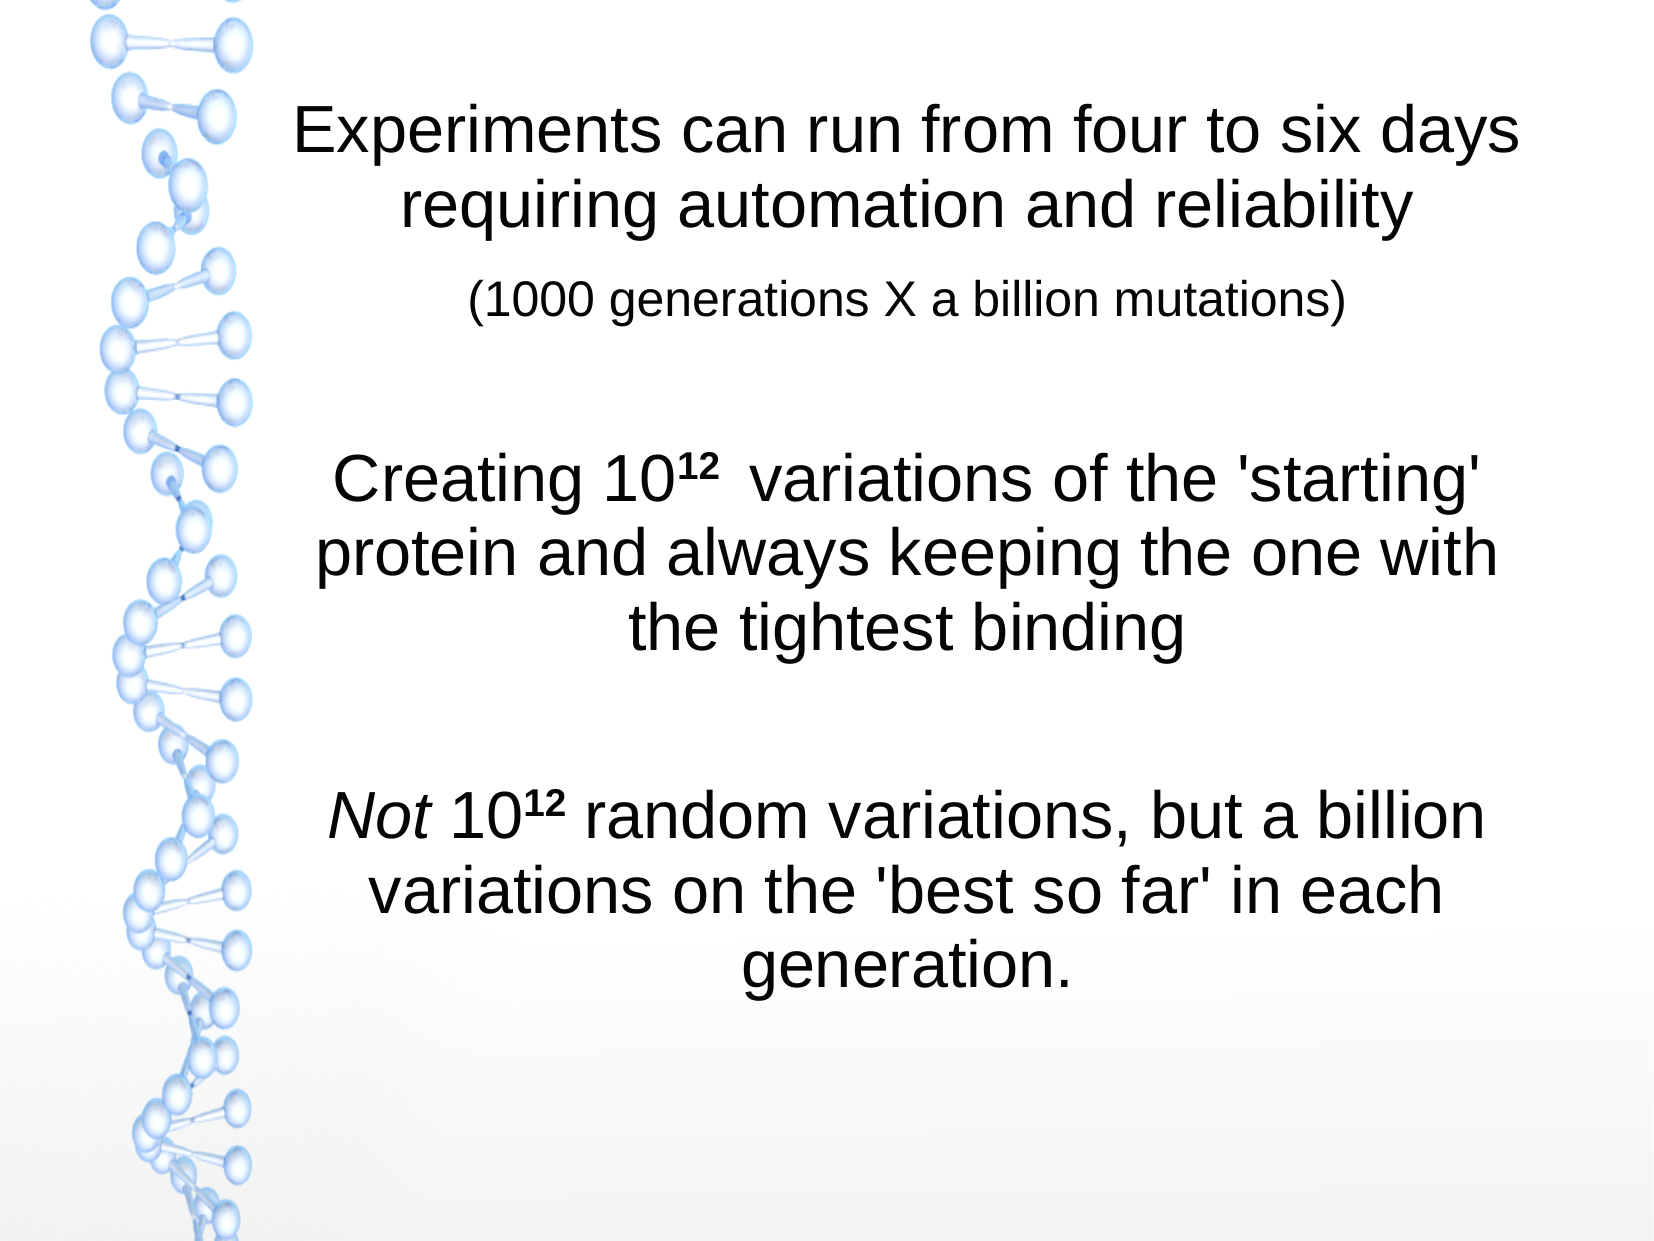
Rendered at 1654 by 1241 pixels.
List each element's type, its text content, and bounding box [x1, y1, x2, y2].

picture [0, 0, 1654, 1241]
text_box Experiments can run from four to six days requiring automation and reliability (1000 generations X a billion mutations) Creating 1012 variations of the 'starting' protein and always keeping the one with the tightest binding Not 1012 random variations, but a billion variations on the 'best so far' in each generation. [270, 104, 1546, 1077]
